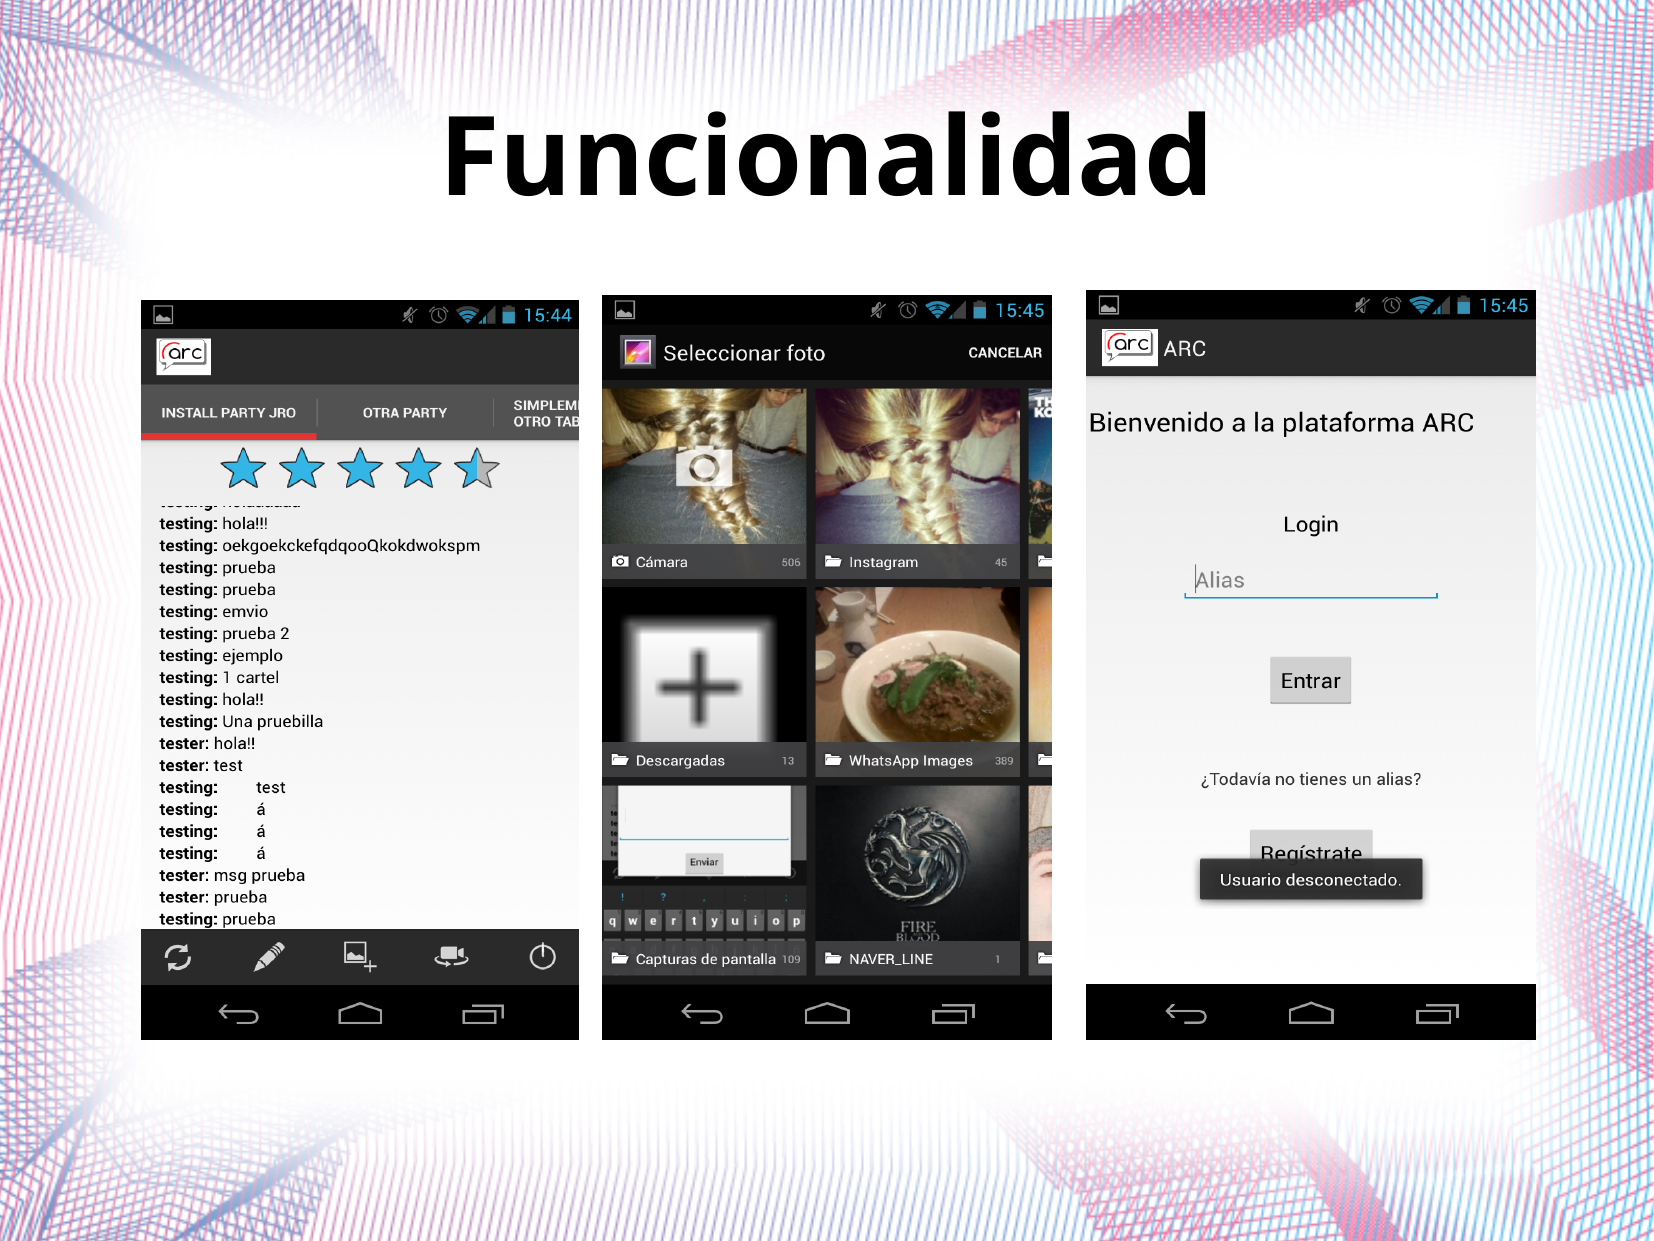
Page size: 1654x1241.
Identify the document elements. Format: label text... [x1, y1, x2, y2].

title Funcionalidad [82, 49, 1571, 257]
picture [0, 0, 1654, 1241]
